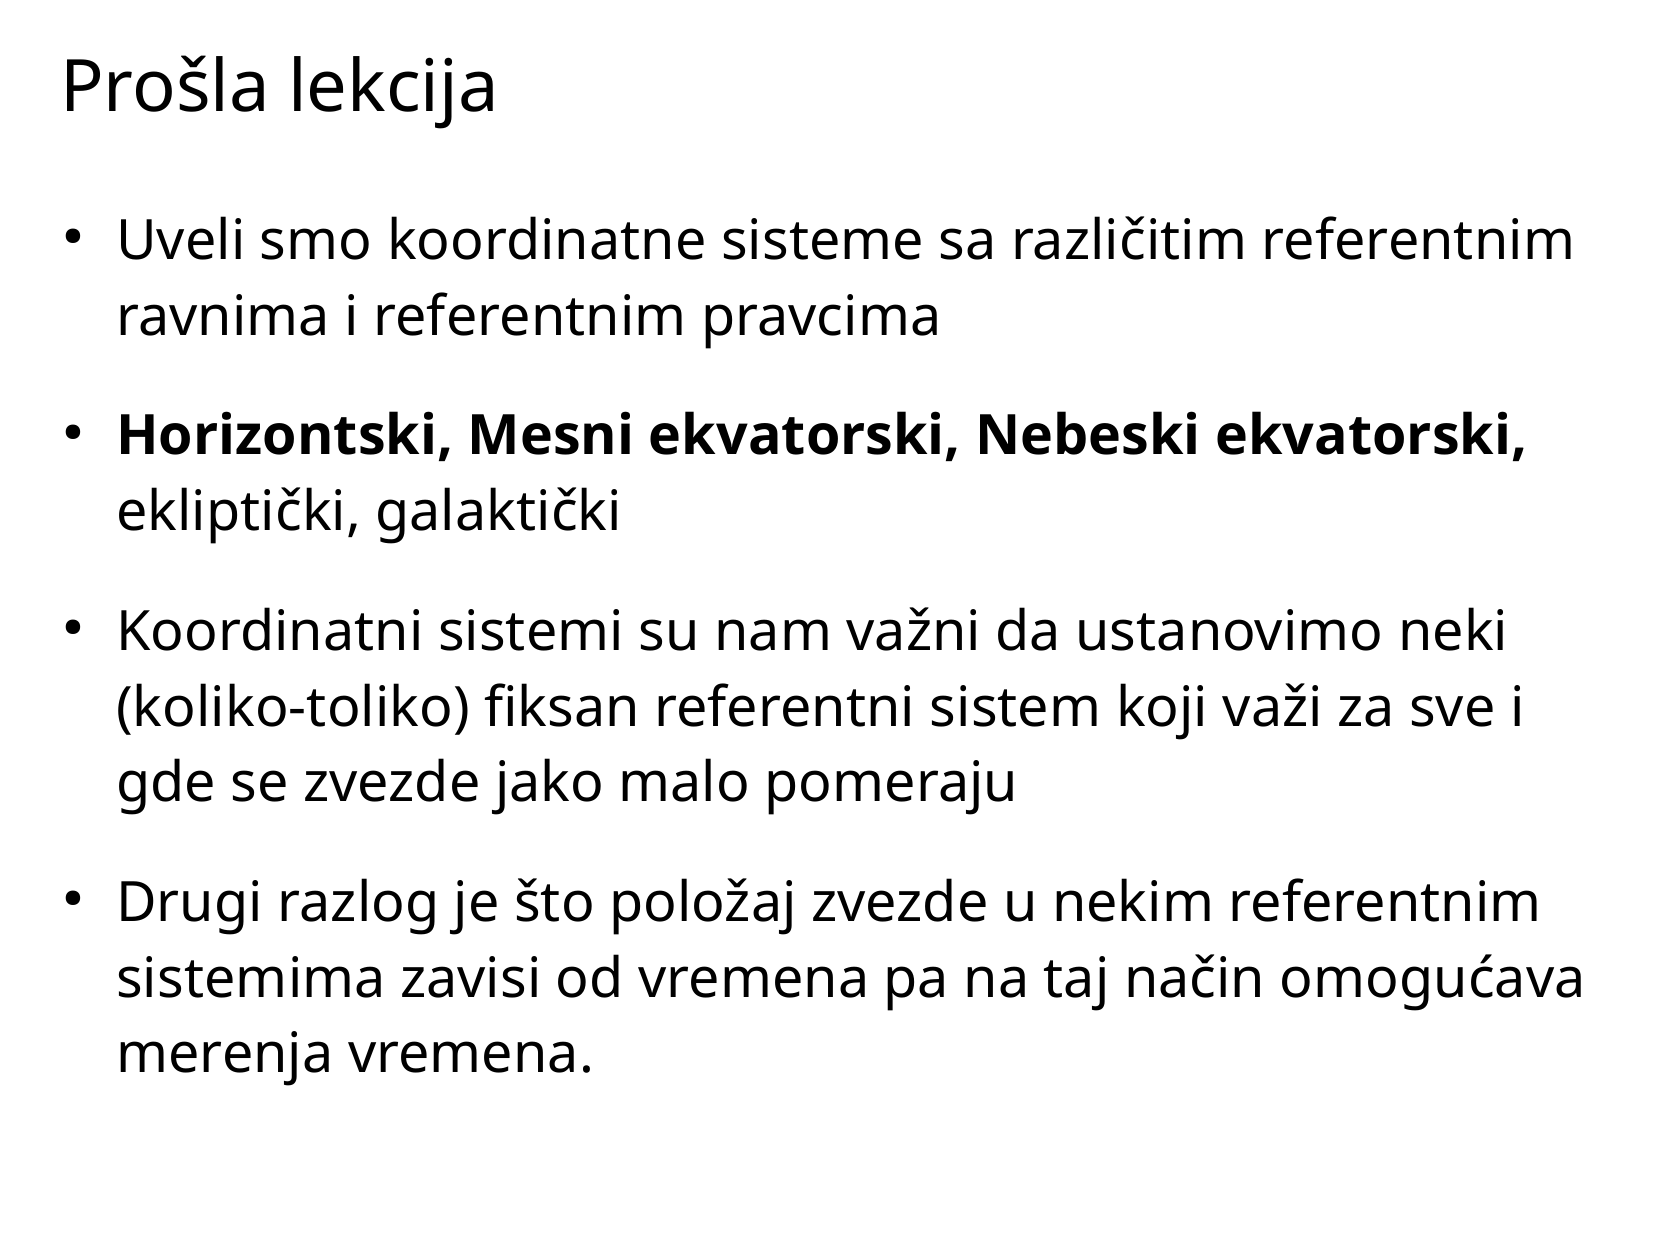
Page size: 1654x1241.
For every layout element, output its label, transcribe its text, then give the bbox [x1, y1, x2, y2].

list Uveli smo koordinatne sisteme sa različitim referentnim ravnima i referentnim pravcima Horizontski, Mesni ekvatorski, Nebeski ekvatorski, ekliptički, galaktički Koordinatni sistemi su nam važni da ustanovimo neki (koliko-toliko) fiksan referentni sistem koji važi za sve i gde se zvezde jako malo pomeraju Drugi razlog je što položaj zvezde u nekim referentnim sistemima zavisi od vremena pa na taj način omogućava merenja vremena. [45, 199, 1635, 1173]
title Prošla lekcija [59, 17, 1648, 150]
